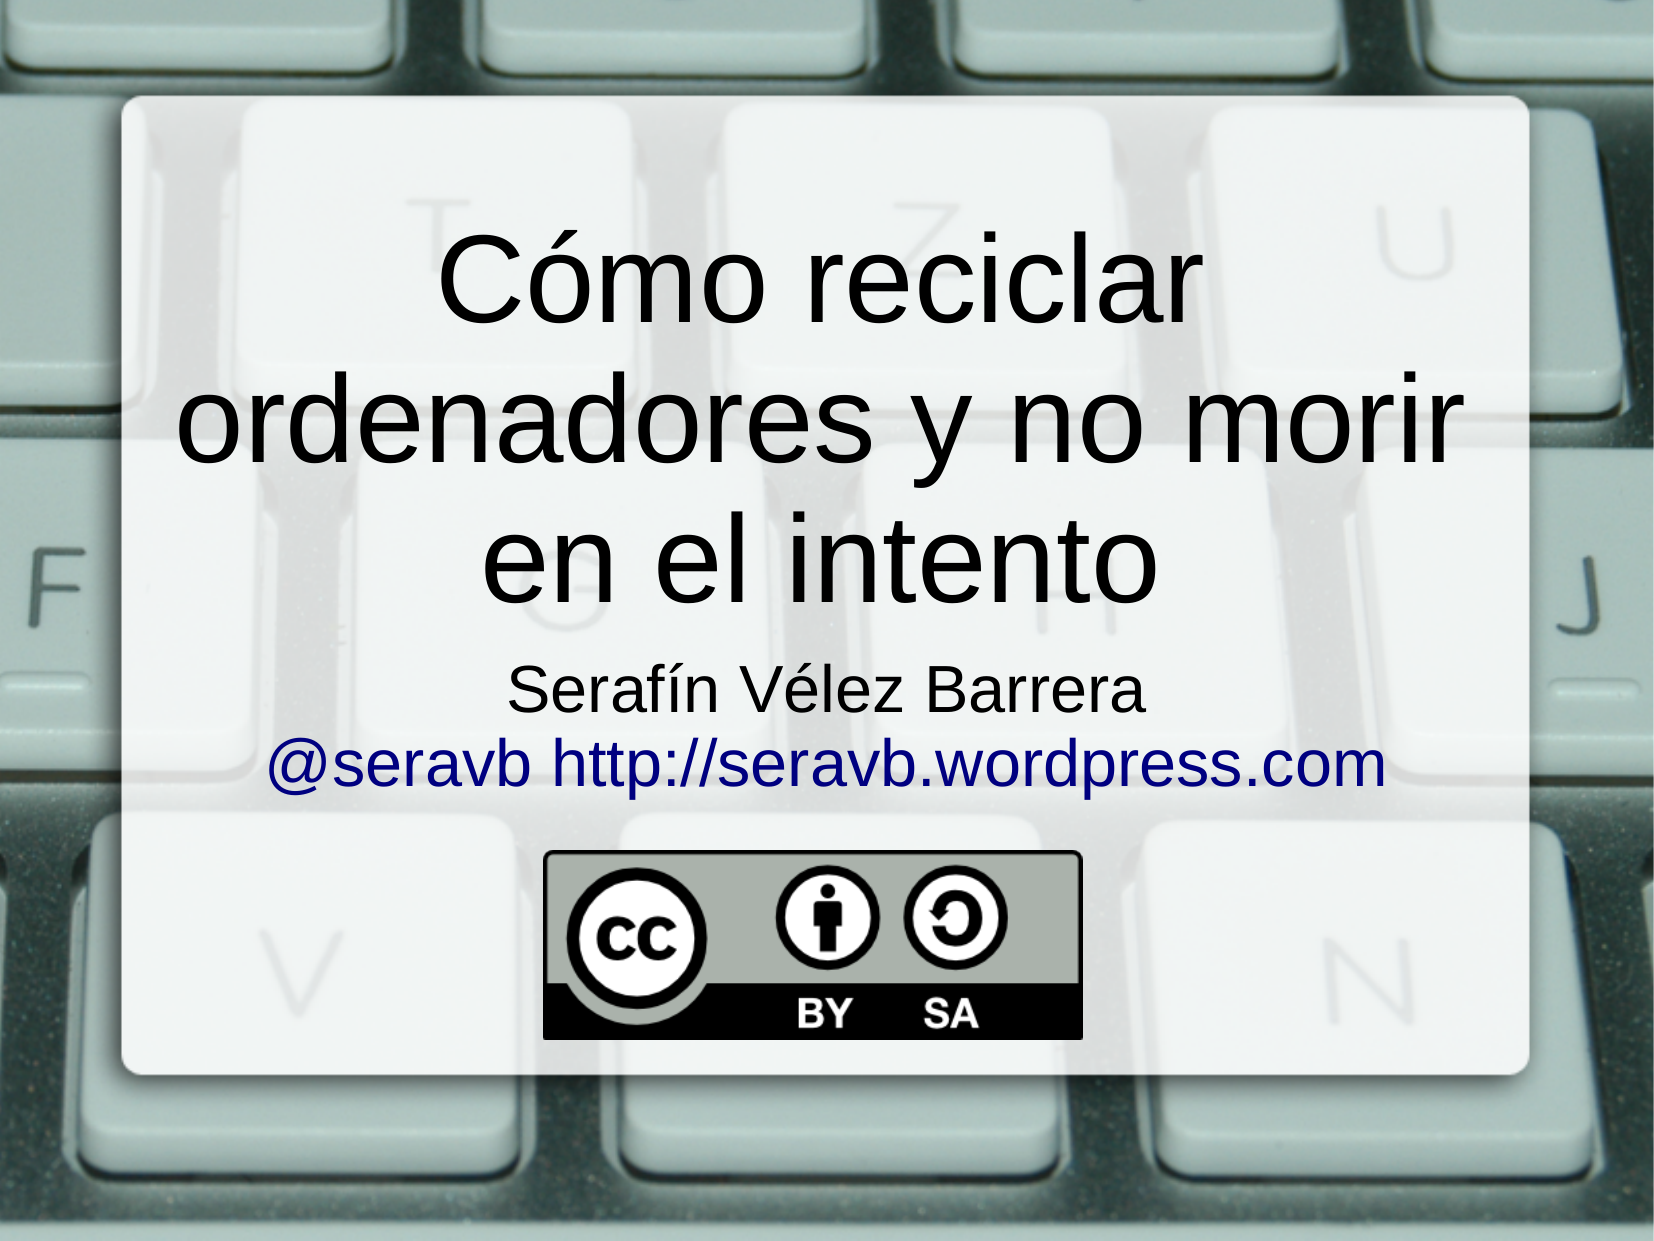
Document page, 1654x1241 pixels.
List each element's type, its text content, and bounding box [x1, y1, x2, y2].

title Cómo reciclar ordenadores y no morir en el intento [135, 117, 1506, 721]
subtitle Serafín Vélez Barrera @seravb http://seravb.wordpress.com [147, 614, 1506, 839]
picture [0, 0, 1654, 1241]
